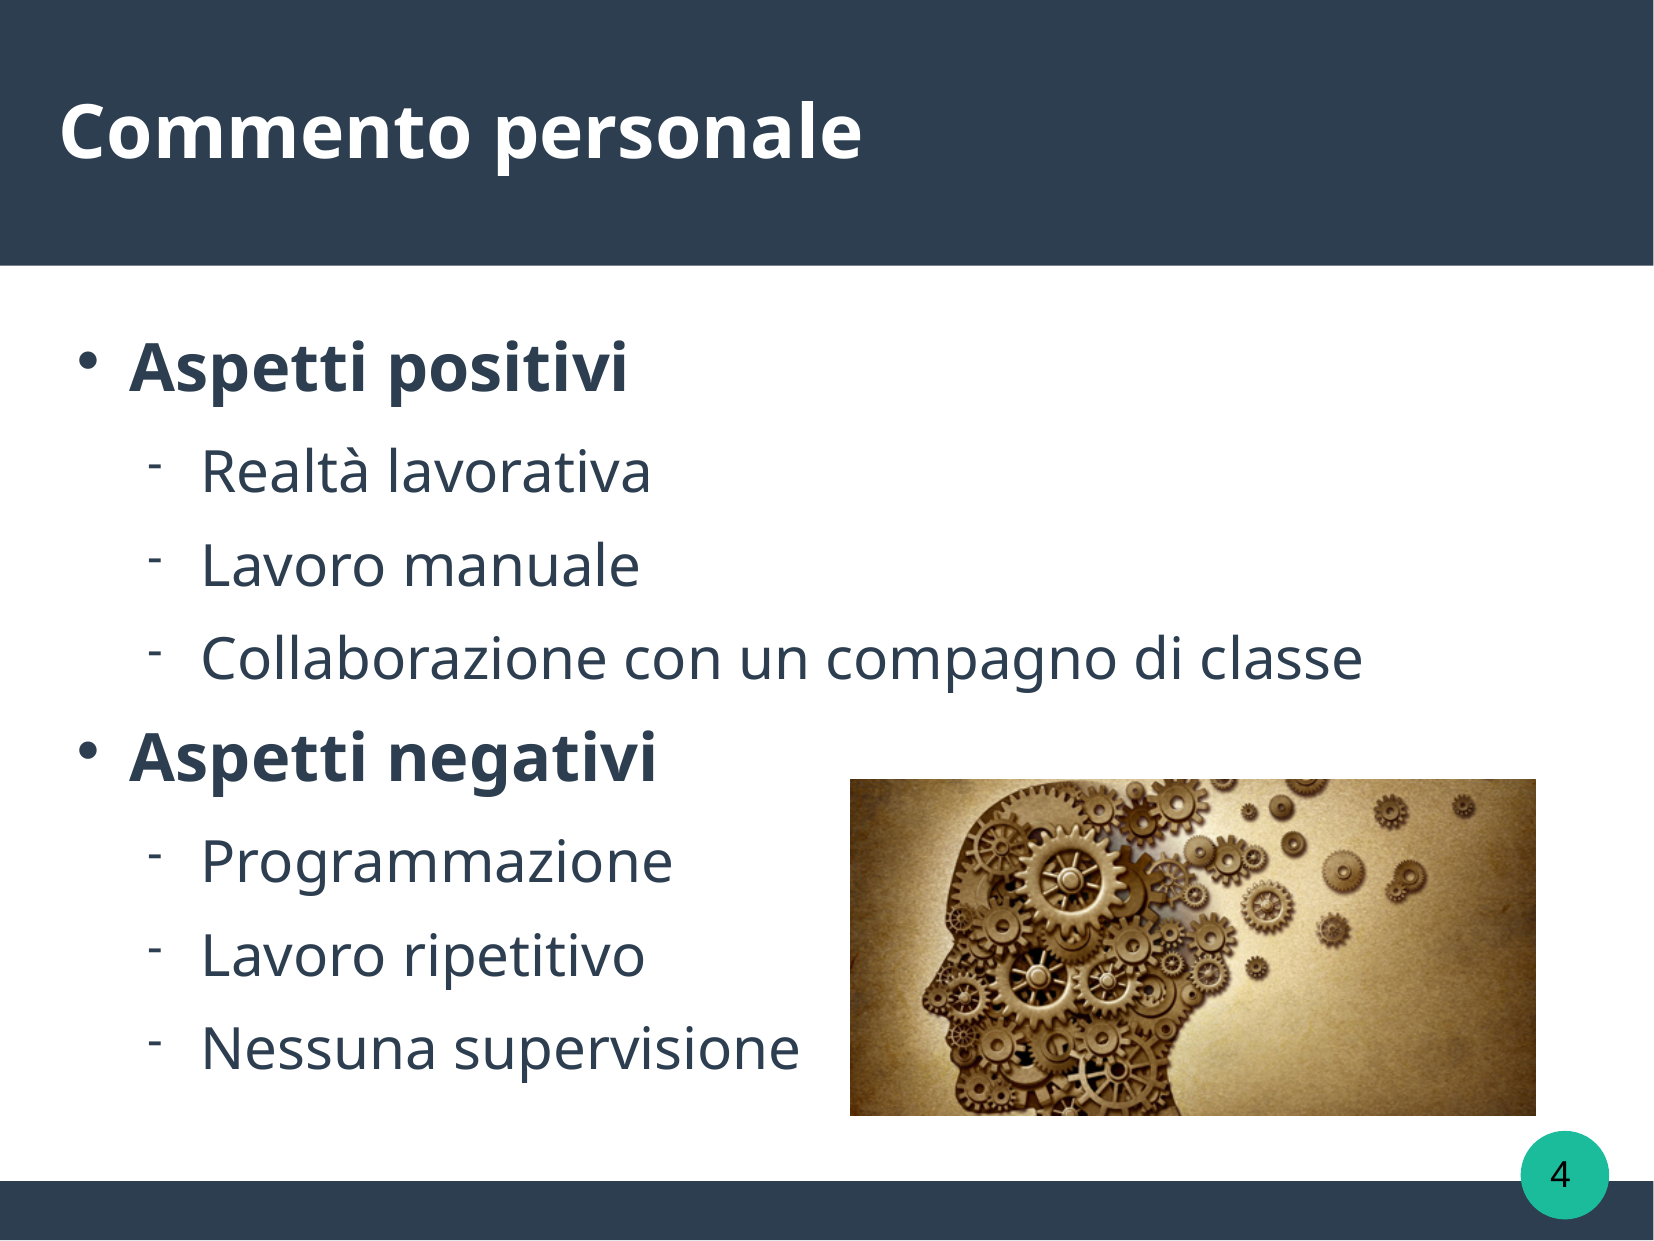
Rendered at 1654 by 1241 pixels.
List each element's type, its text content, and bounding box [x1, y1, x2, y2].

text_box 4 [1535, 1145, 1654, 1203]
text_box Commento personale [58, 49, 1595, 207]
text_box Aspetti positivi Realtà lavorativa Lavoro manuale Collaborazione con un compagno di classe Aspetti negativi Programmazione Lavoro ripetitivo Nessuna supervisione [58, 324, 1595, 1152]
picture [850, 779, 1536, 1116]
